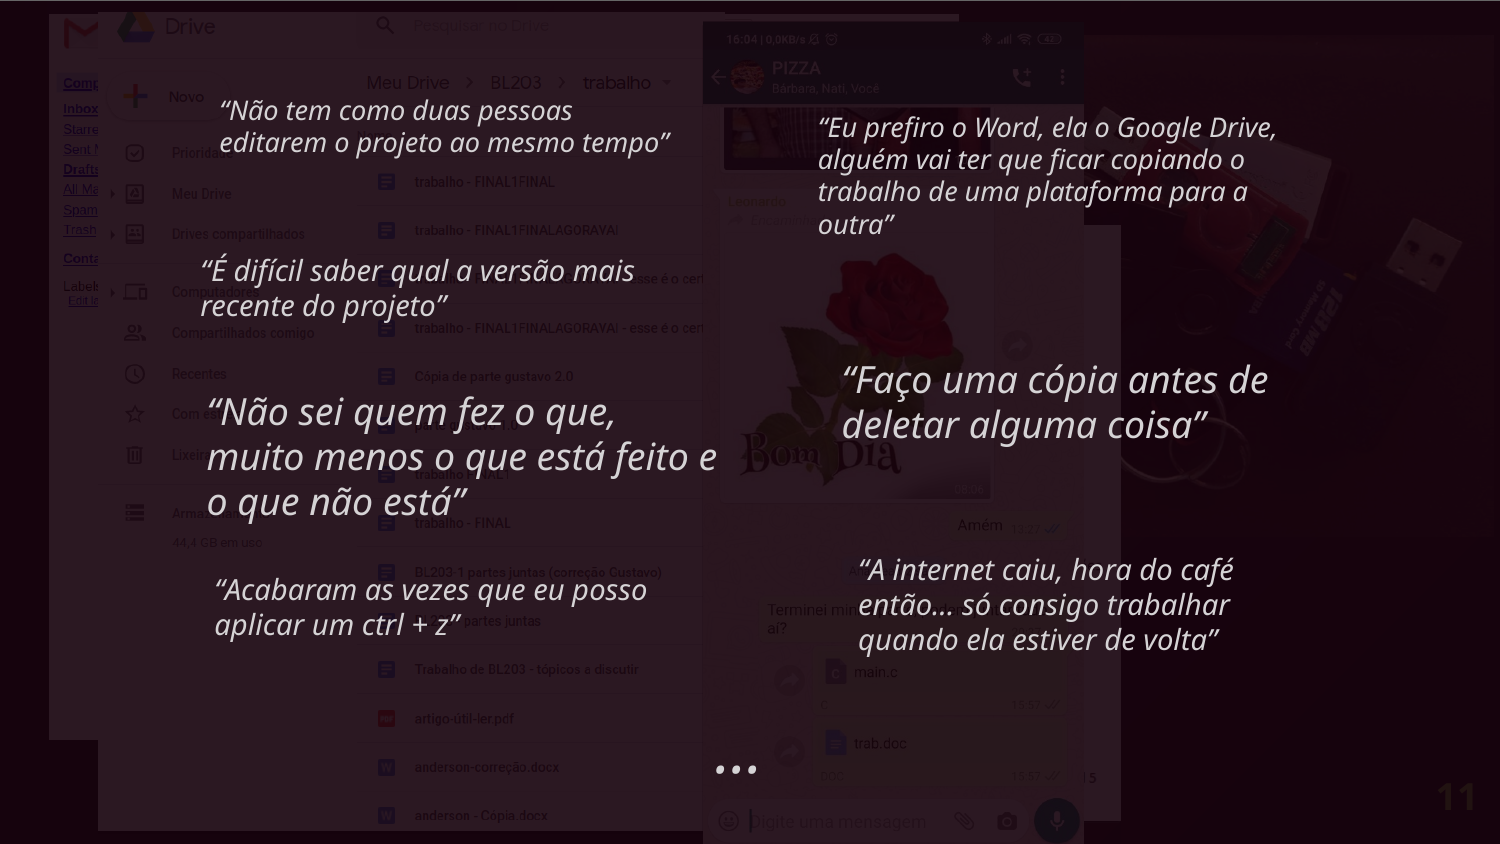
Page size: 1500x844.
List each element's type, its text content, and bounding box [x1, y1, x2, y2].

text_box ... [466, 695, 1014, 796]
text_box “Eu prefiro o Word, ela o Google Drive, alguém vai ter que ficar copiando o trabalho de uma plataforma para a outra” [802, 94, 1296, 254]
text_box “Acabaram as vezes que eu posso aplicar um ctrl + z” [199, 556, 746, 656]
text_box “É difícil saber qual a versão mais recente do projeto” [185, 237, 733, 338]
text_box “Faço uma cópia antes de deletar alguma coisa” [826, 341, 1374, 441]
text_box “Não tem como duas pessoas editarem o projeto ao mesmo tempo” [204, 78, 697, 238]
text_box “A internet caiu, hora do café então… só consigo trabalhar quando ela estiver de volta” [843, 536, 1336, 696]
text_box [0, 0, 1500, 844]
text_box “Não sei quem fez o que, muito menos o que está feito e o que não está” [191, 372, 739, 473]
